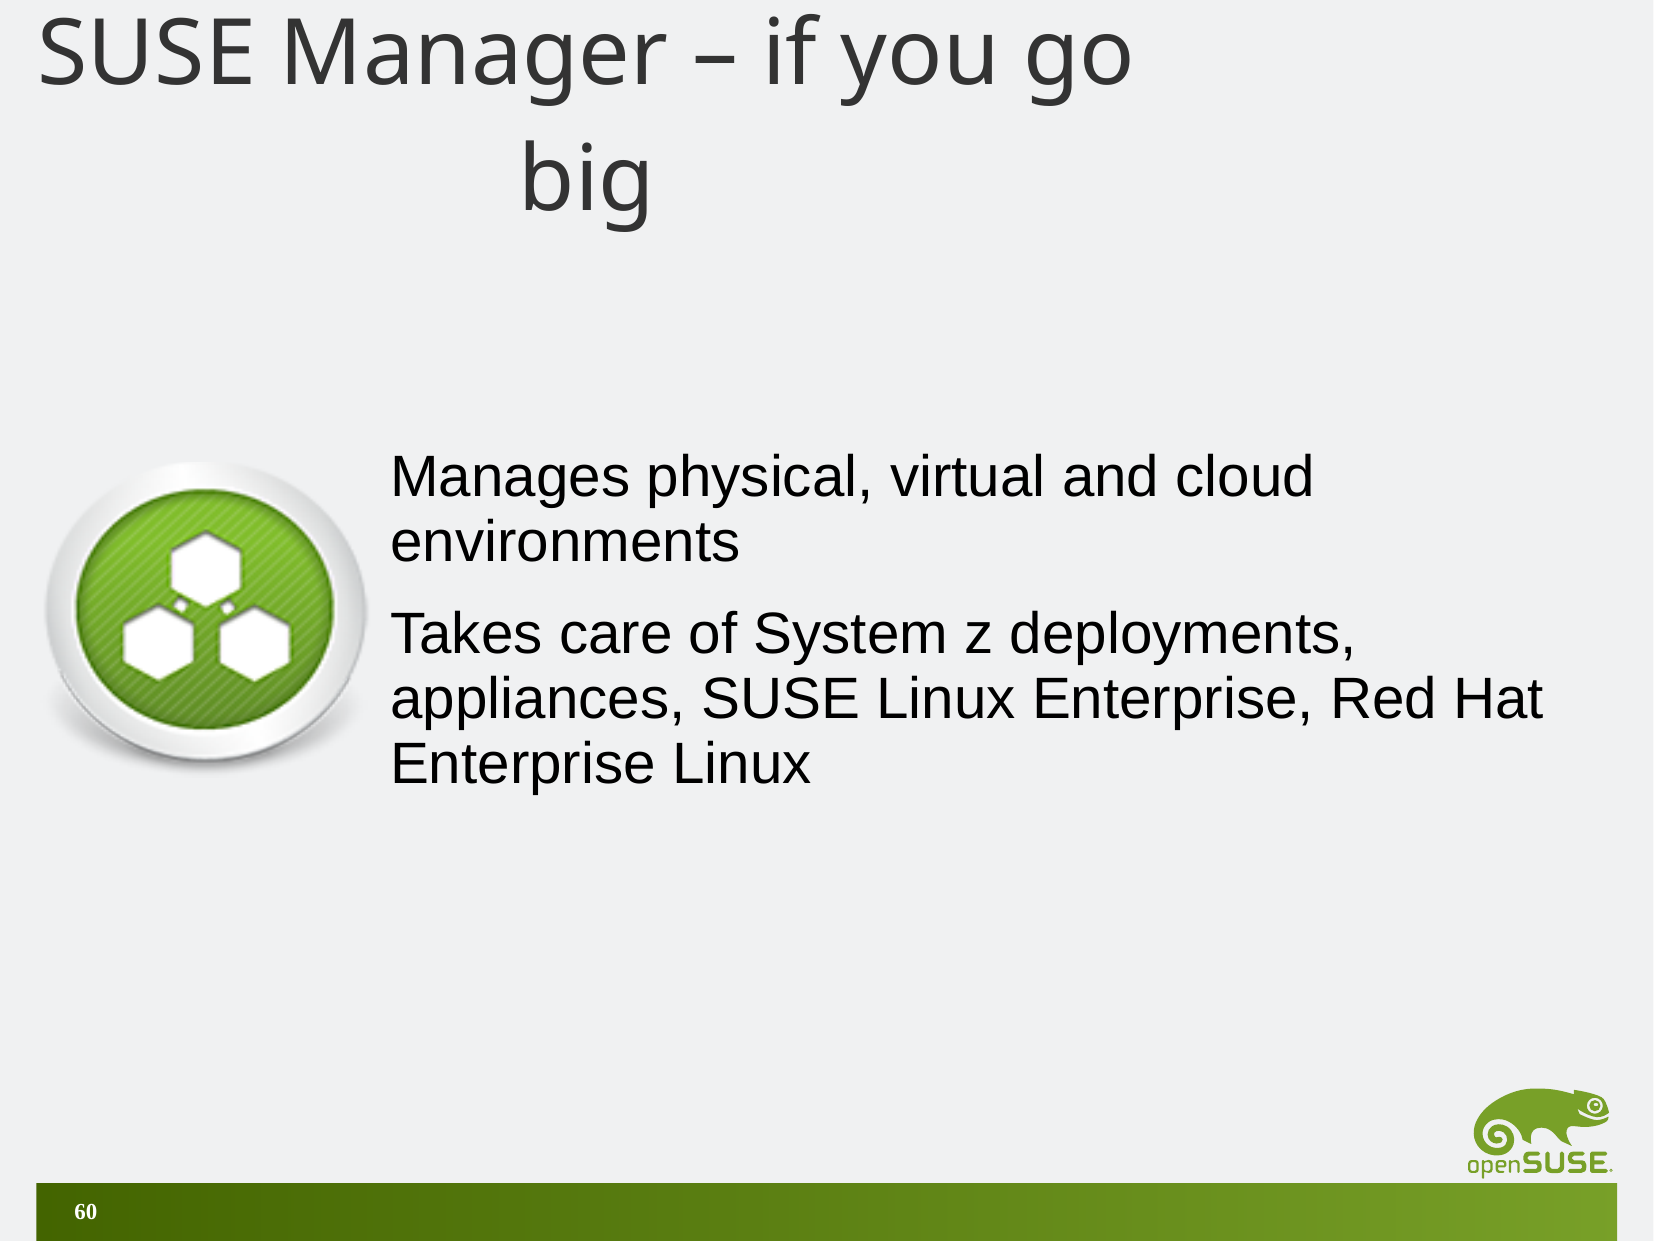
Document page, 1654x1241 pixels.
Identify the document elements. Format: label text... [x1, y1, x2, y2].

picture [0, 0, 1654, 1241]
text_box SUSE Manager – if you go big [37, 47, 1170, 177]
text_box Manages physical, virtual and cloud environments Takes care of System z deployments, appliances, SUSE Linux Enterprise, Red Hat Enterprise Linux [375, 436, 1582, 804]
